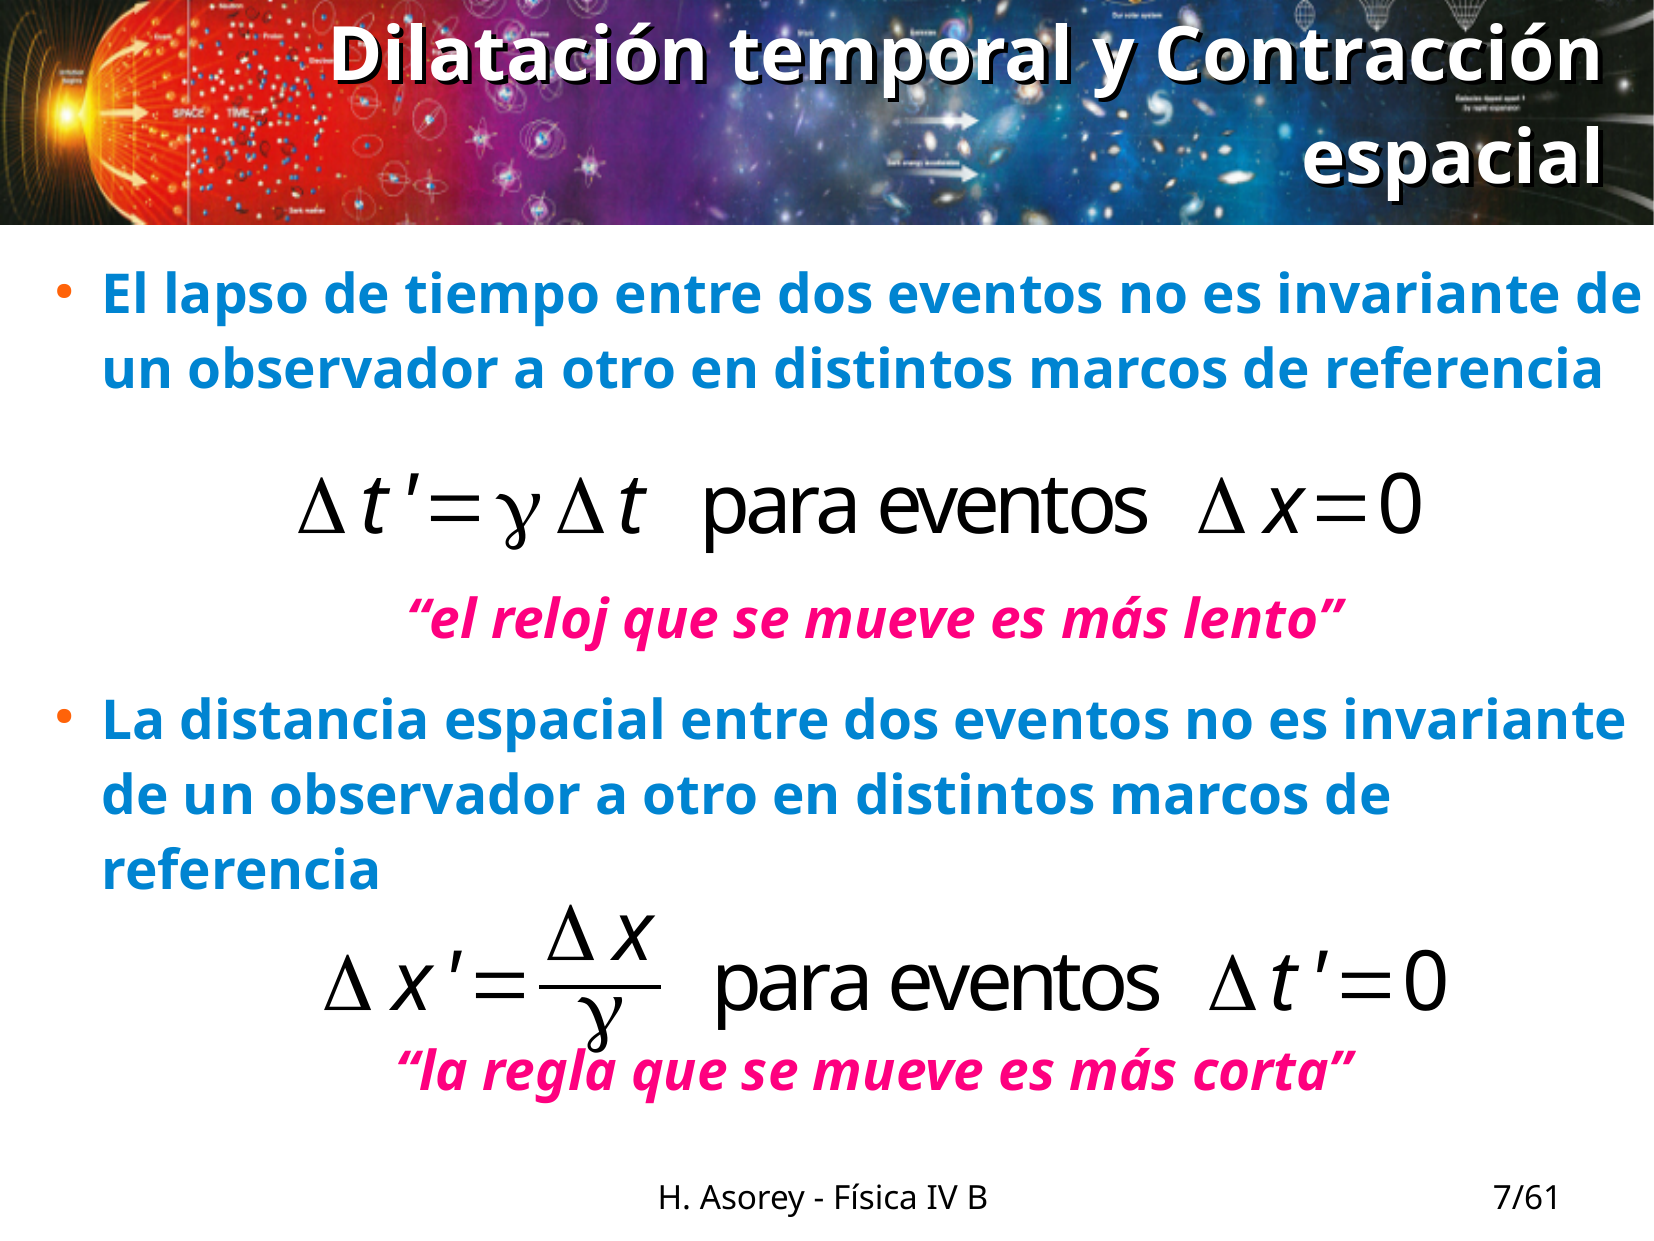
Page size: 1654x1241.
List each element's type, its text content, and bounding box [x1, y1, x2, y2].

title Dilatación temporal y Contracción espacial [45, 15, 1606, 191]
chart [315, 879, 1467, 1057]
list El lapso de tiempo entre dos eventos no es invariante de un observador a otro en distintos marcos de referencia “el reloj que se mueve es más lento” La distancia espacial entre dos eventos no es invariante de un observador a otro en distintos marcos de referencia “la regla que se mueve es más corta” [39, 255, 1648, 1156]
picture [0, 0, 1654, 225]
chart [288, 453, 1443, 556]
